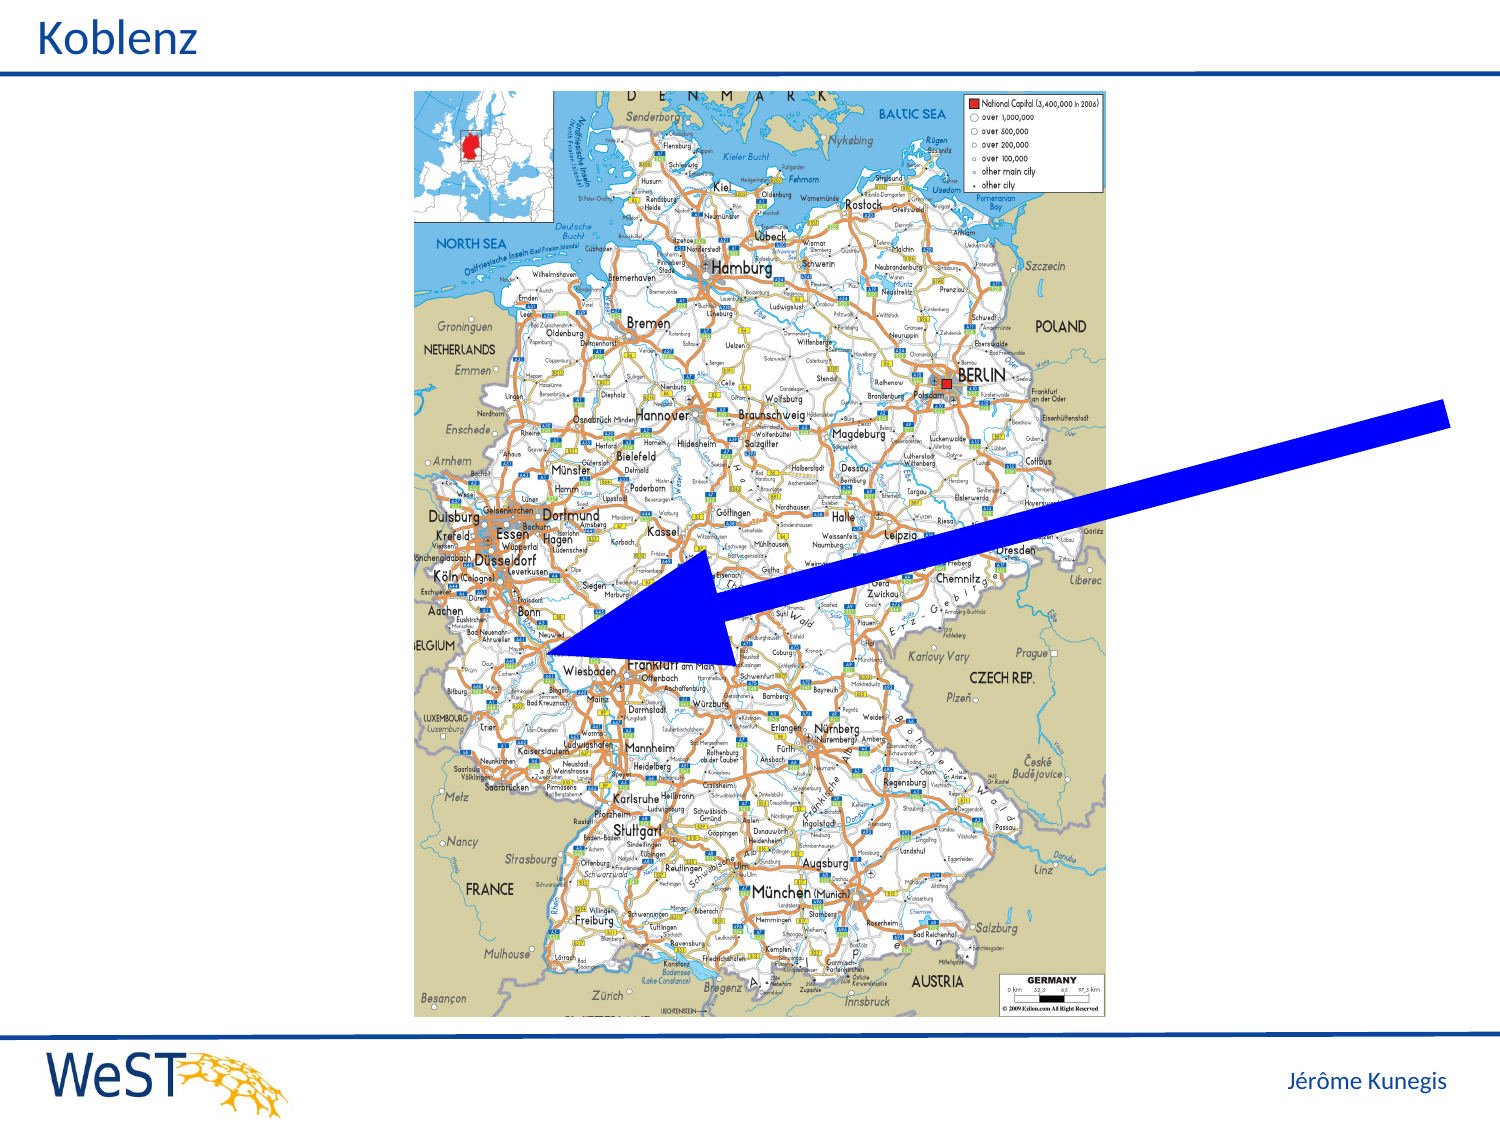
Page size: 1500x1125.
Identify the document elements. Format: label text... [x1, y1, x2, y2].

picture [414, 91, 1106, 1017]
text_box Koblenz [22, 0, 1151, 86]
picture [41, 1046, 302, 1118]
